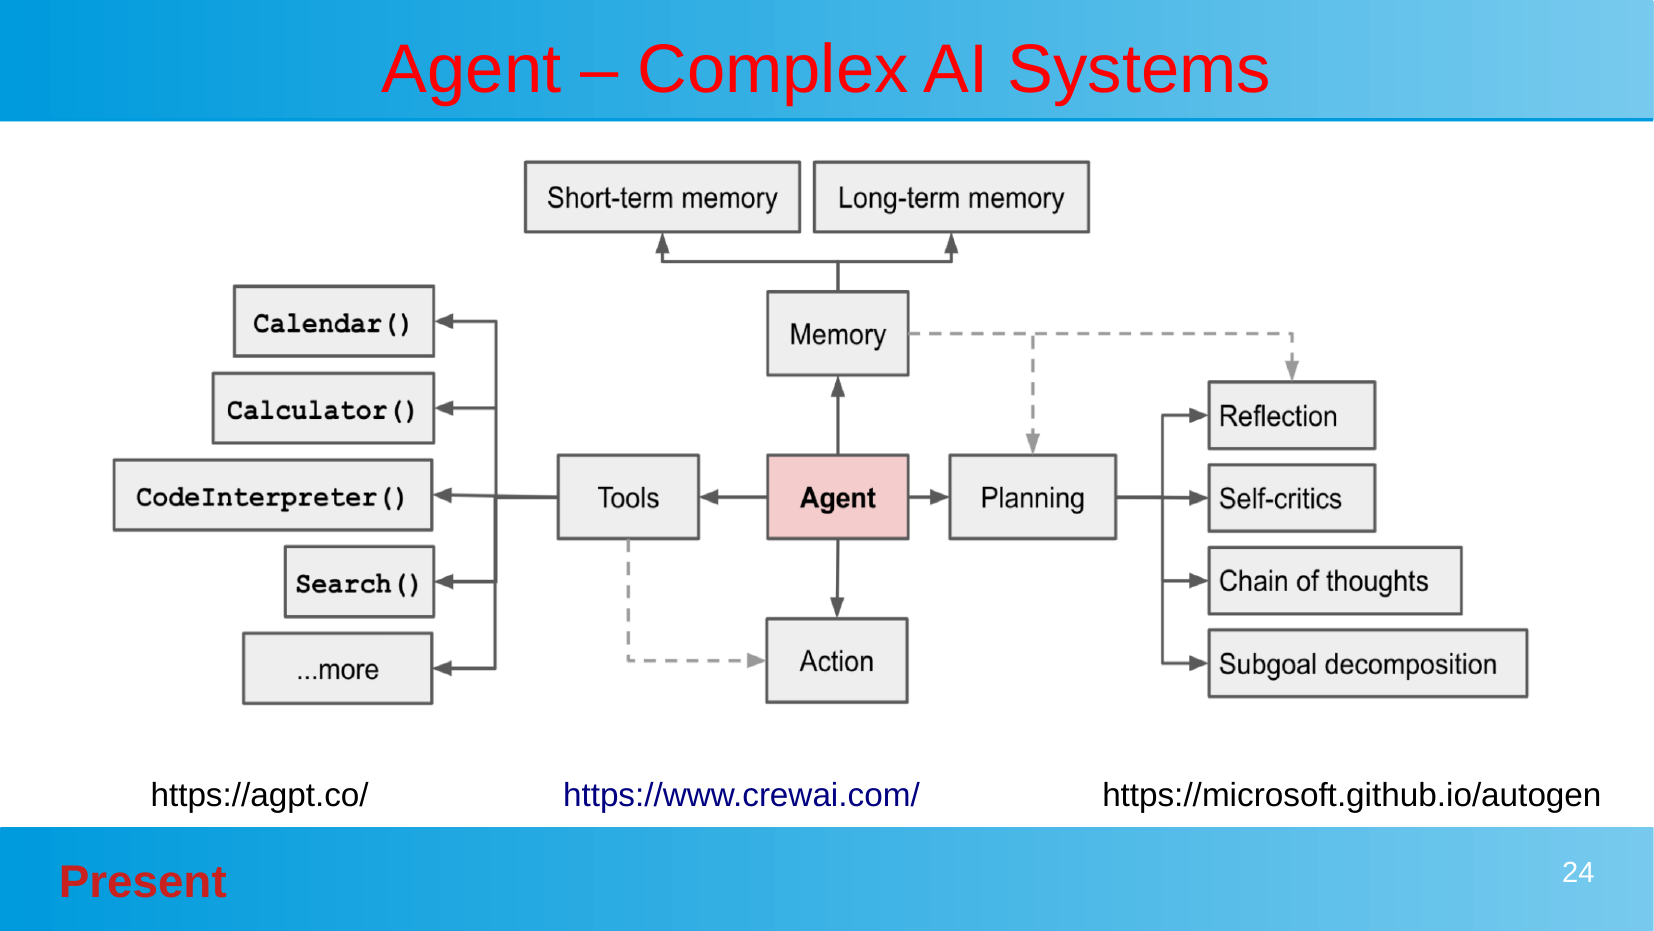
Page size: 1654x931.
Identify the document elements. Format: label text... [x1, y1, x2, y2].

title Agent – Complex AI Systems [59, 29, 1595, 108]
text_box https://microsoft.github.io/autogen [1087, 769, 1651, 826]
text_box https://www.crewai.com/ [548, 769, 938, 826]
picture [108, 132, 1538, 754]
text_box https://agpt.co/ [135, 769, 526, 826]
